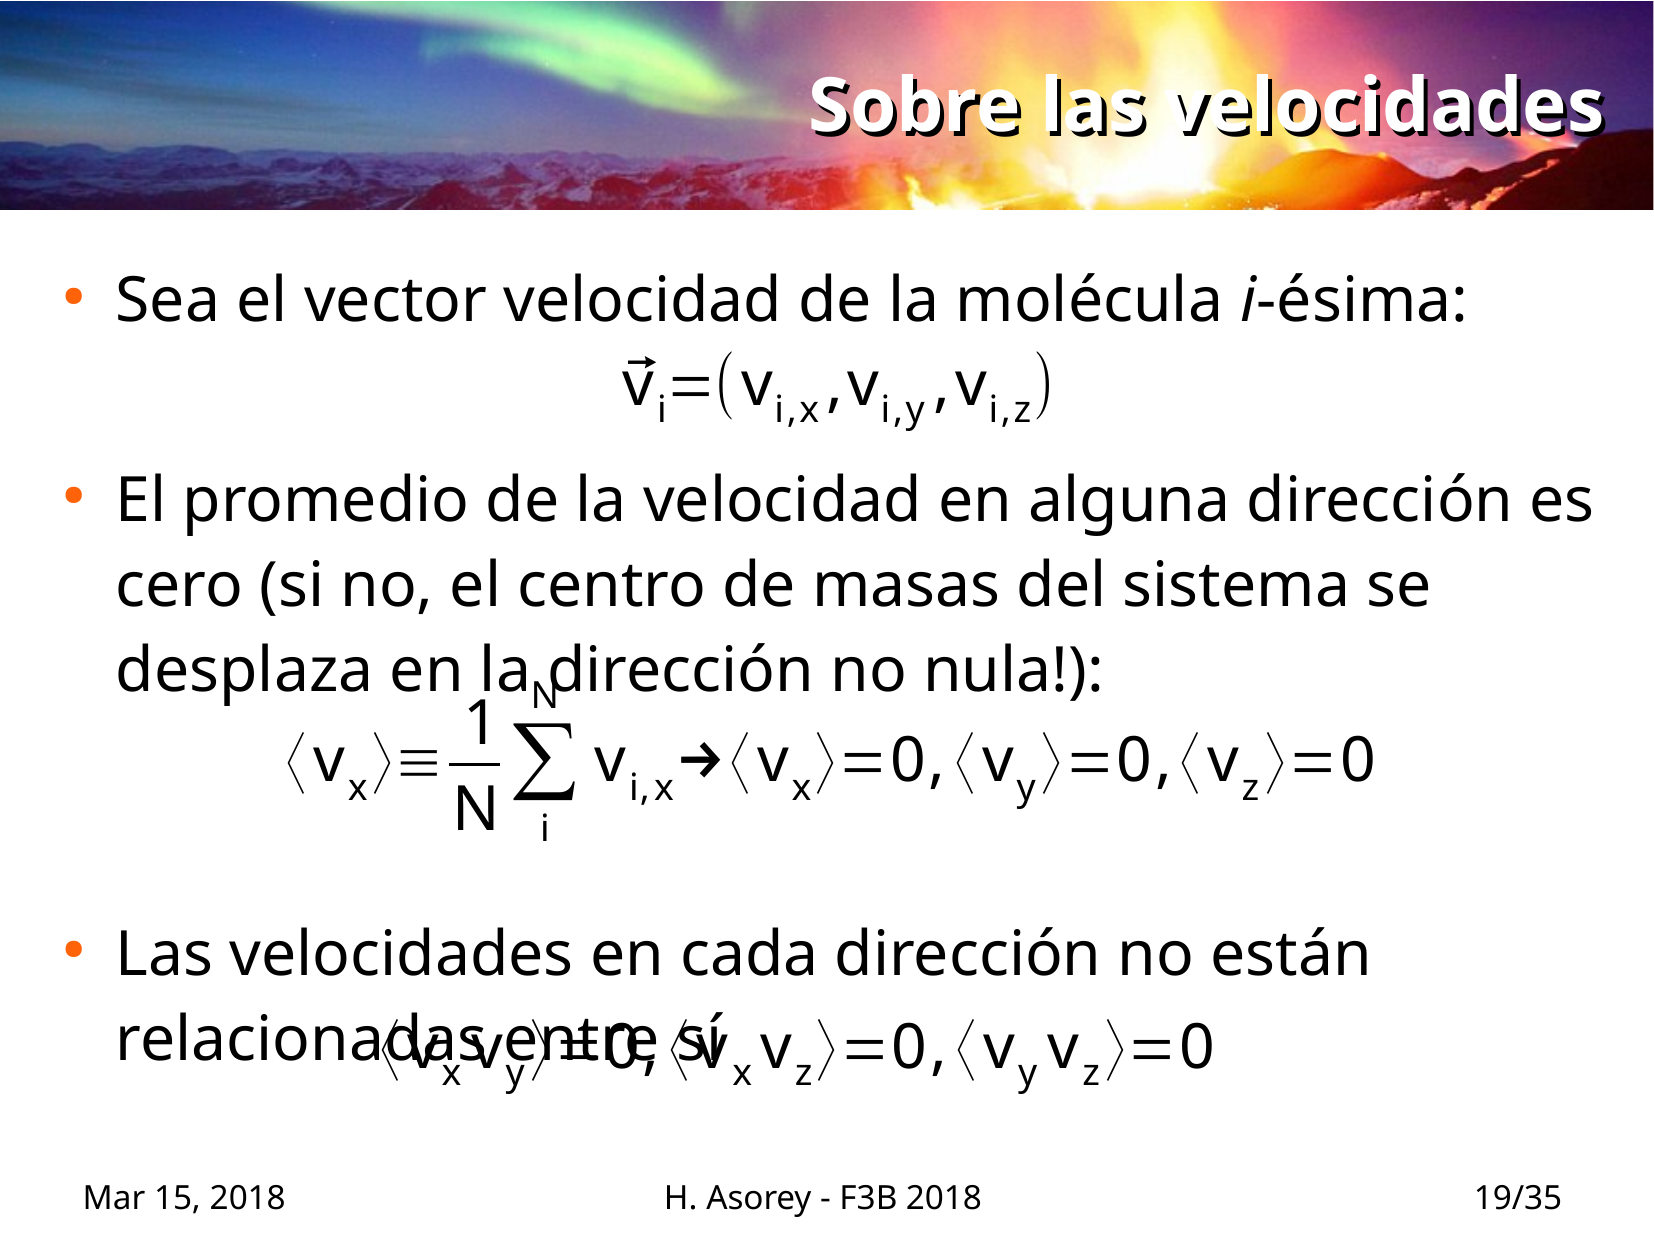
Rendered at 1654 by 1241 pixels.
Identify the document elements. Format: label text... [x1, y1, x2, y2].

title Sobre las velocidades [45, 15, 1606, 191]
chart [372, 1007, 1231, 1096]
chart [615, 344, 1062, 433]
picture [0, 1, 1654, 210]
chart [279, 672, 1391, 850]
list Sea el vector velocidad de la molécula i-ésima: El promedio de la velocidad en alguna dirección es cero (si no, el centro de masas del sistema se desplaza en la dirección no nula!): Las velocidades en cada dirección no están relacionadas entre sí [45, 255, 1606, 1156]
